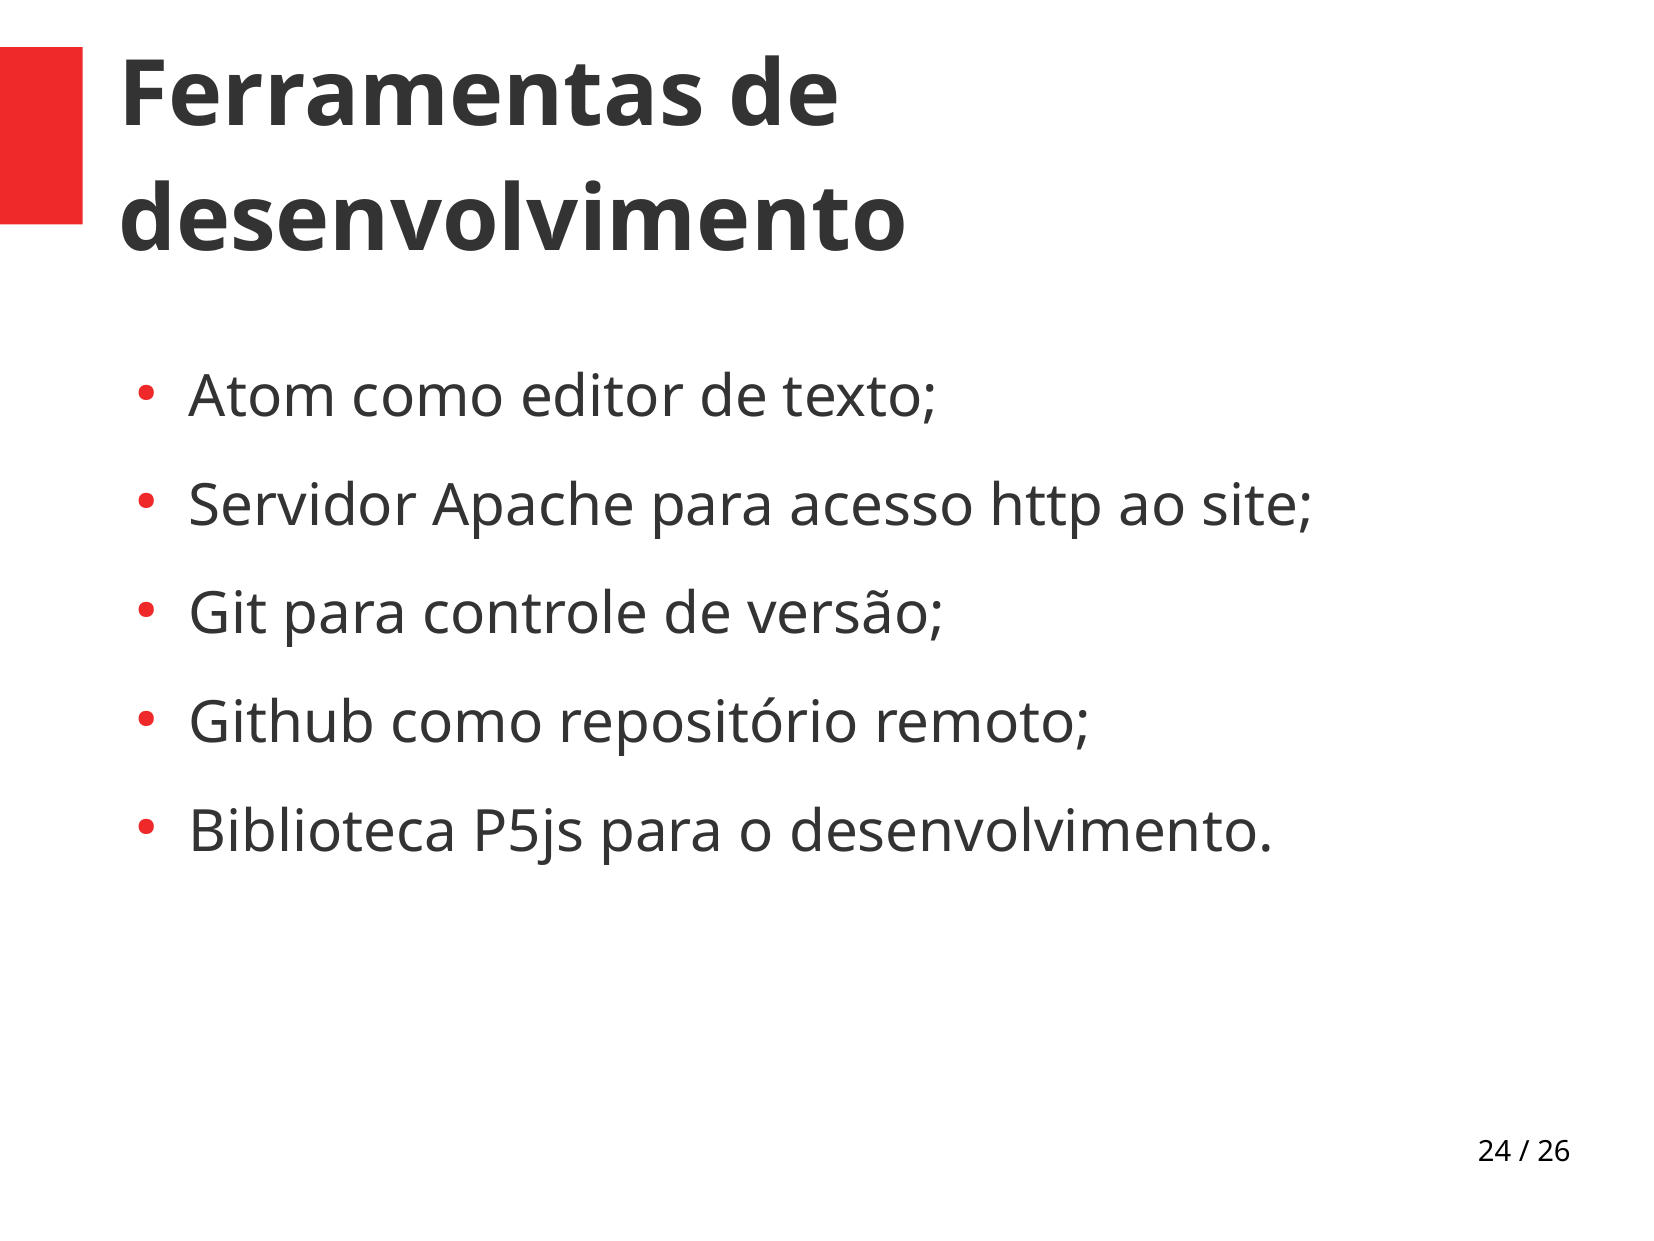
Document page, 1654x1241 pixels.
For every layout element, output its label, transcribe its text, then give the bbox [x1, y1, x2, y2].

list Atom como editor de texto; Servidor Apache para acesso http ao site; Git para controle de versão; Github como repositório remoto; Biblioteca P5js para o desenvolvimento. [118, 354, 1536, 1074]
title Ferramentas de desenvolvimento [118, 45, 1571, 260]
